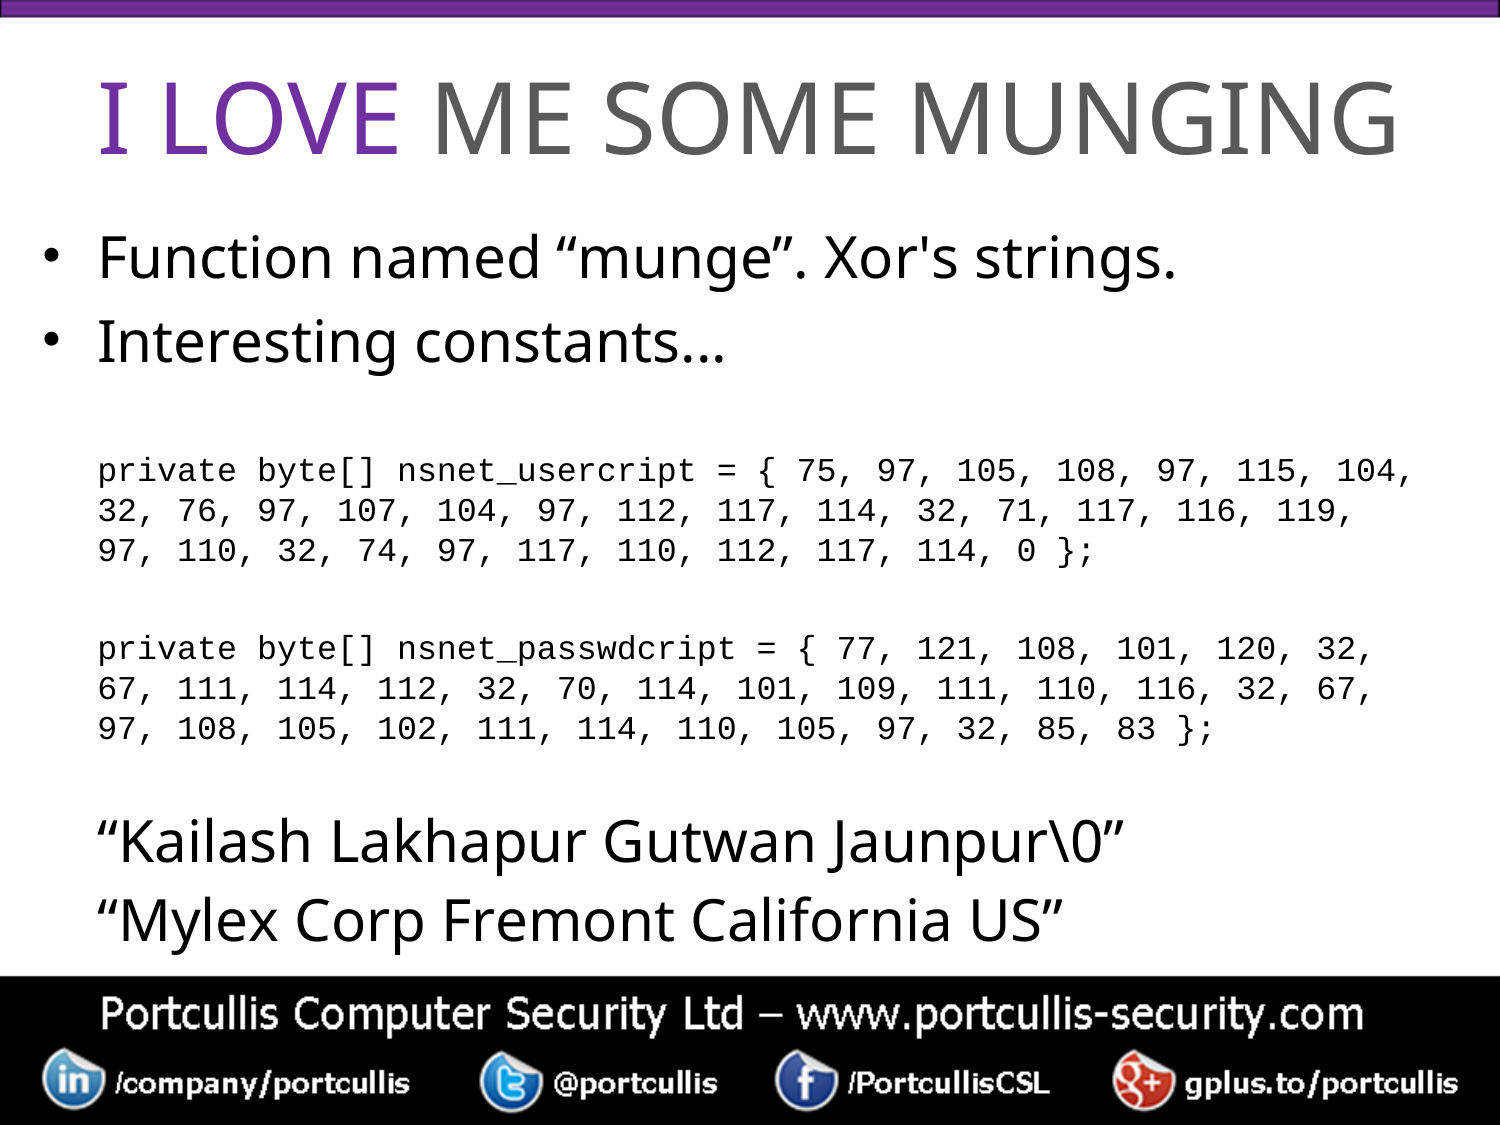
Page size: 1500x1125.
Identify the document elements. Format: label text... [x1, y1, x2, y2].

list Function named “munge”. Xor's strings. Interesting constants... private byte[] nsnet_usercript = { 75, 97, 105, 108, 97, 115, 104, 32, 76, 97, 107, 104, 97, 112, 117, 114, 32, 71, 117, 116, 119, 97, 110, 32, 74, 97, 117, 110, 112, 117, 114, 0 }; private byte[] nsnet_passwdcript = { 77, 121, 108, 101, 120, 32, 67, 111, 114, 112, 32, 70, 114, 101, 109, 111, 110, 116, 32, 67, 97, 108, 105, 102, 111, 114, 110, 105, 97, 32, 85, 83 }; “Kailash Lakhapur Gutwan Jaunpur\0” “Mylex Corp Fremont California US” [41, 219, 1428, 965]
title I LOVE ME SOME MUNGING [0, 42, 1500, 202]
picture [0, 0, 1500, 42]
picture [0, 202, 1500, 1125]
